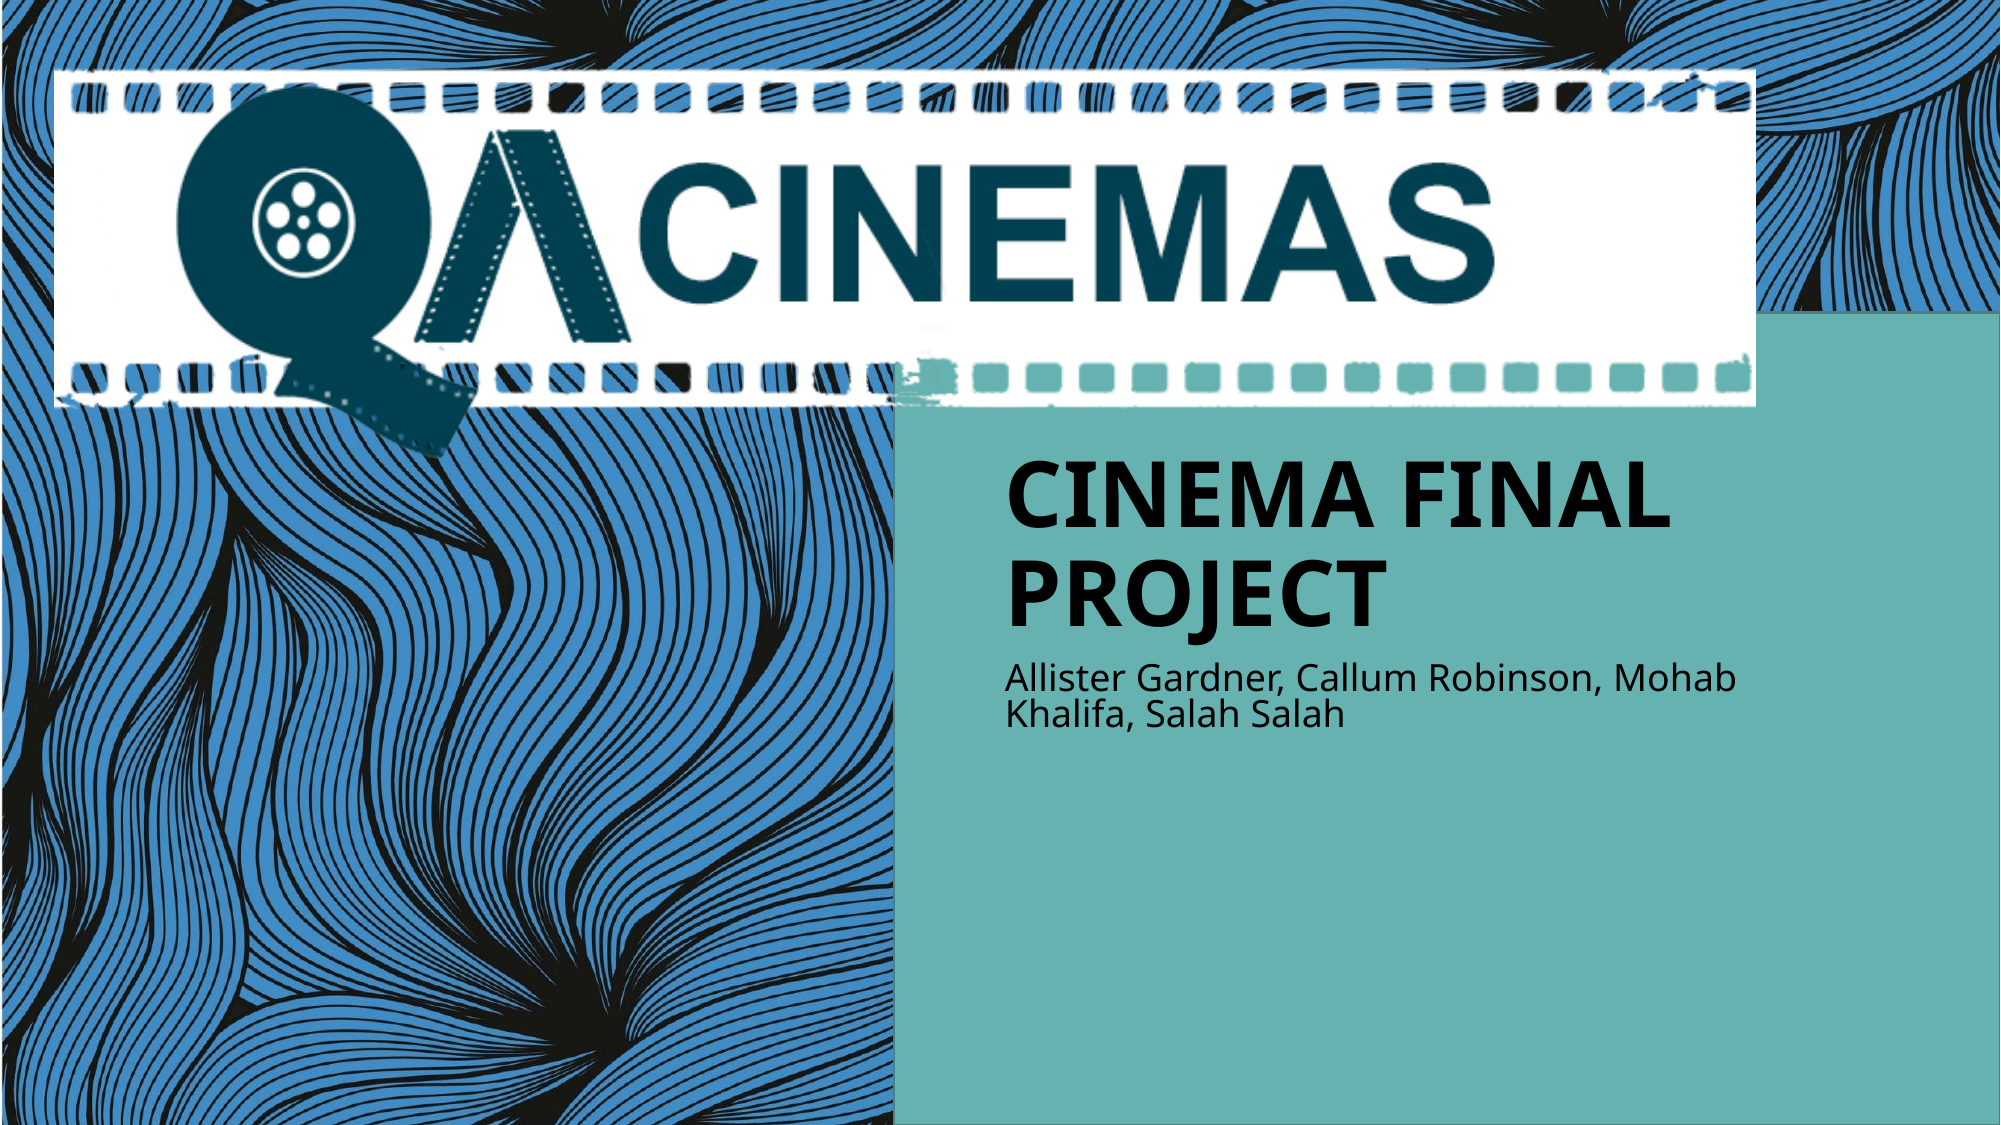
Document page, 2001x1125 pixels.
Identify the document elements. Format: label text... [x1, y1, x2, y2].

picture [0, 0, 2000, 1125]
text_box [894, 313, 2000, 1125]
title Cinema Final Project [989, 386, 1774, 654]
subtitle Allister Gardner, Callum Robinson, Mohab Khalifa, Salah Salah [989, 655, 1756, 748]
